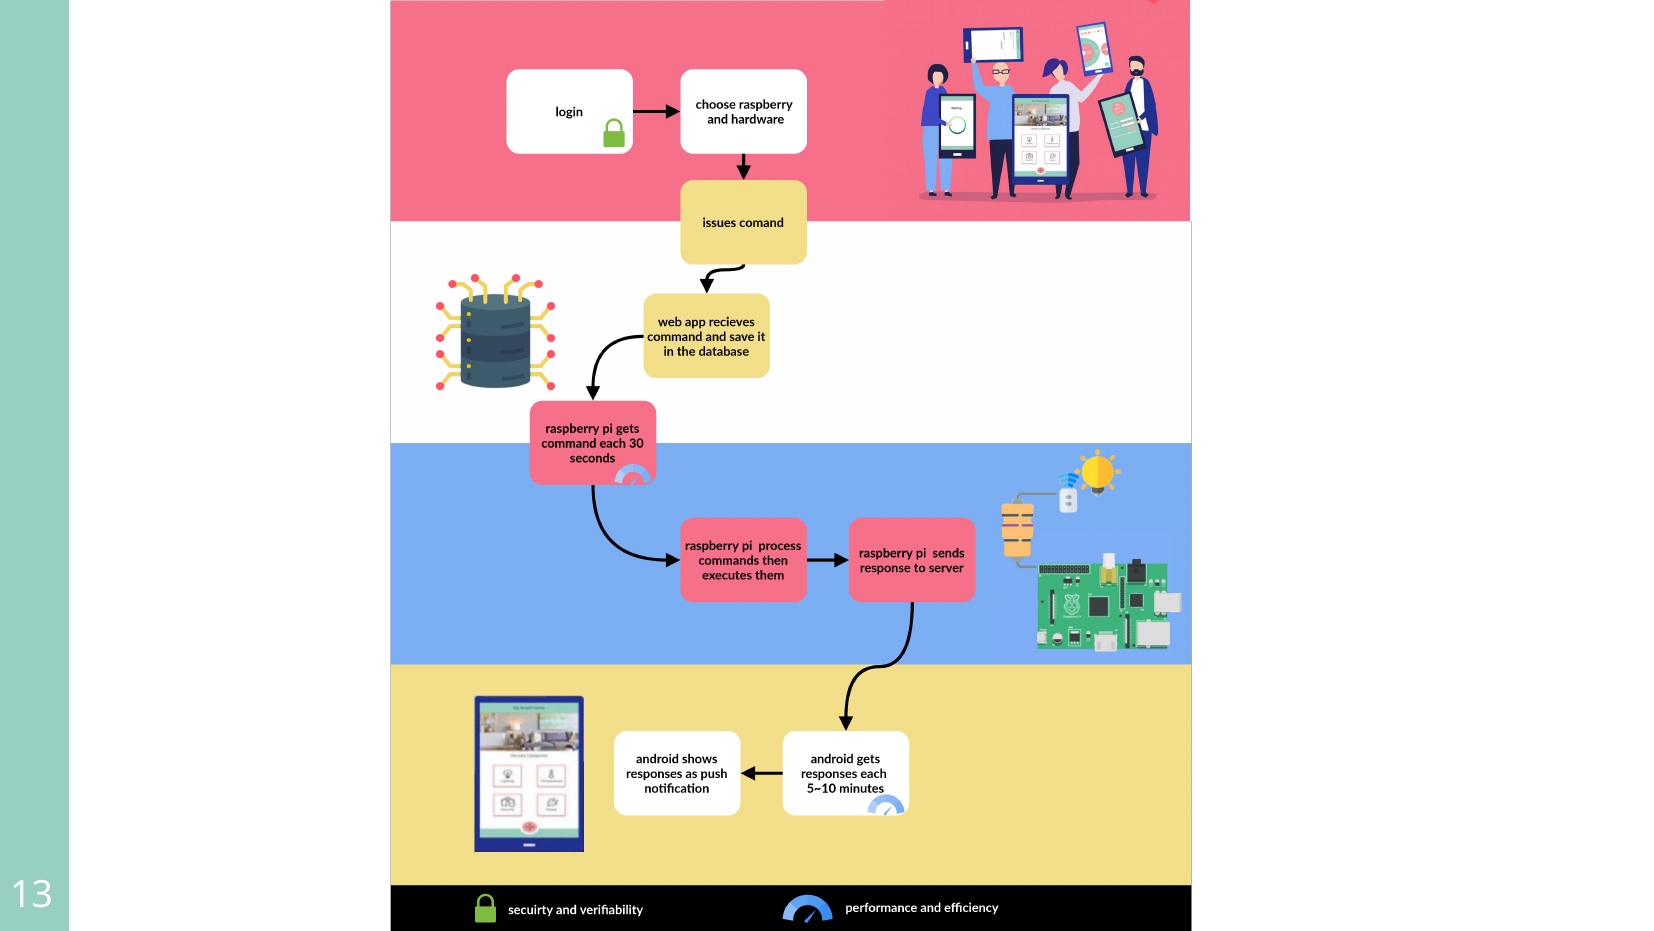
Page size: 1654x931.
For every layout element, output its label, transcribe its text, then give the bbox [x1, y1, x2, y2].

text_box [0, 0, 70, 860]
text_box <number> [0, 860, 132, 931]
picture [390, 0, 1192, 931]
